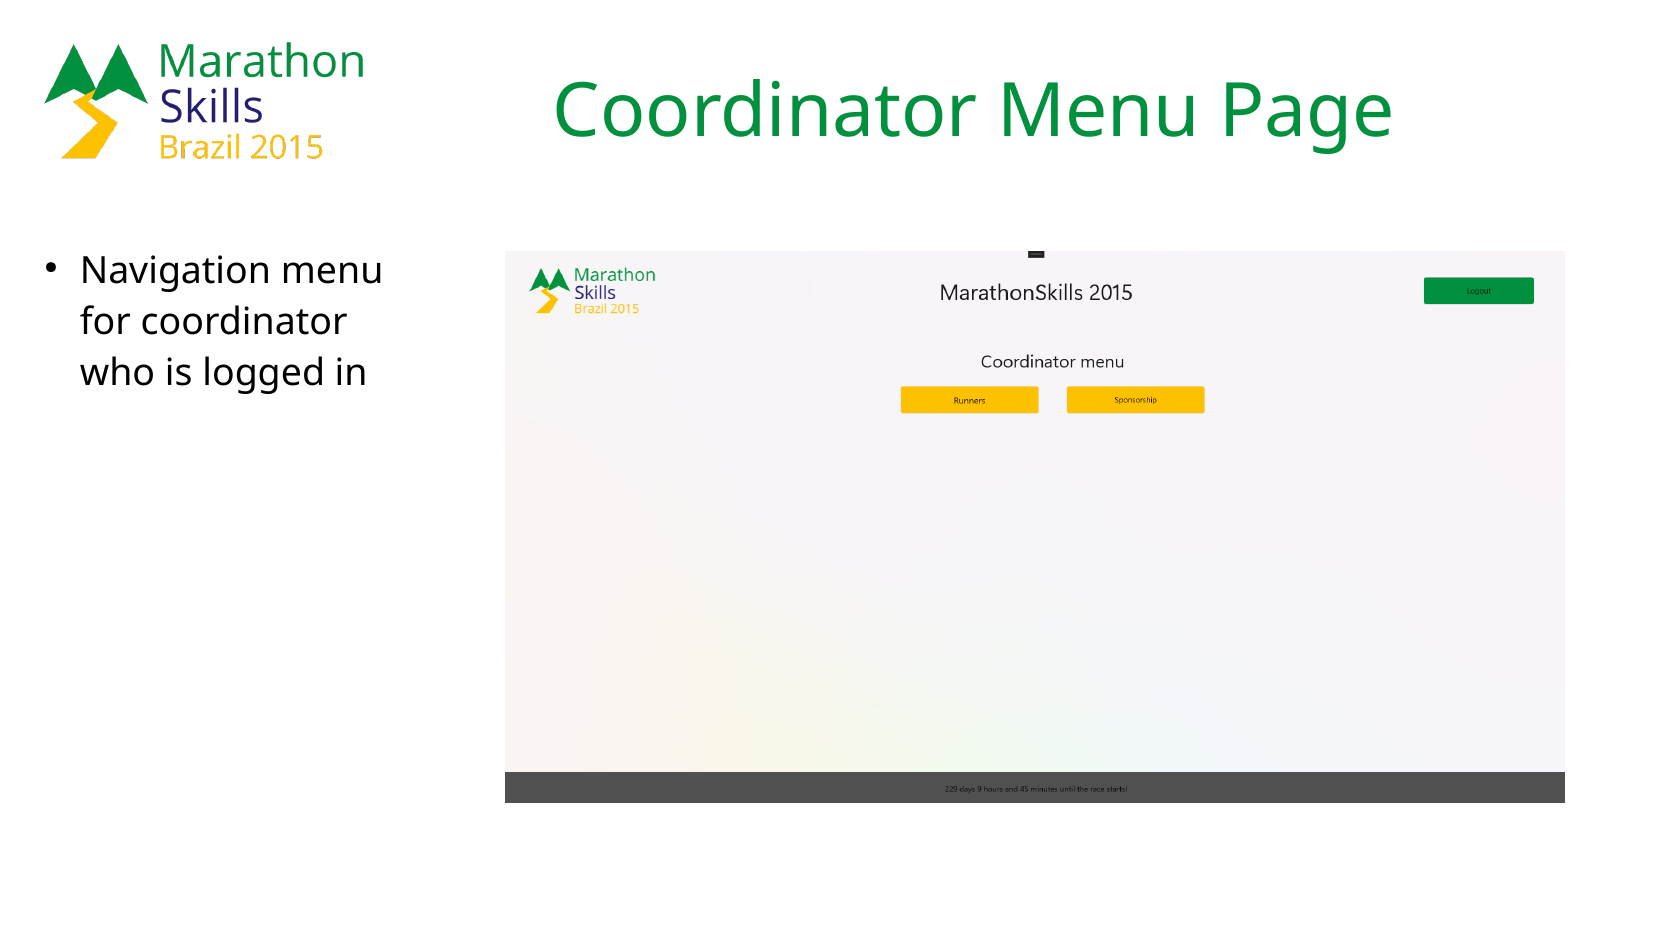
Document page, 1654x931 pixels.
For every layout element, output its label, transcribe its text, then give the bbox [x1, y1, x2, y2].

picture [505, 251, 1565, 803]
text_box Navigation menu for coordinator who is logged in [29, 236, 443, 827]
picture [29, 29, 384, 173]
title Coordinator Menu Page [413, 29, 1536, 185]
